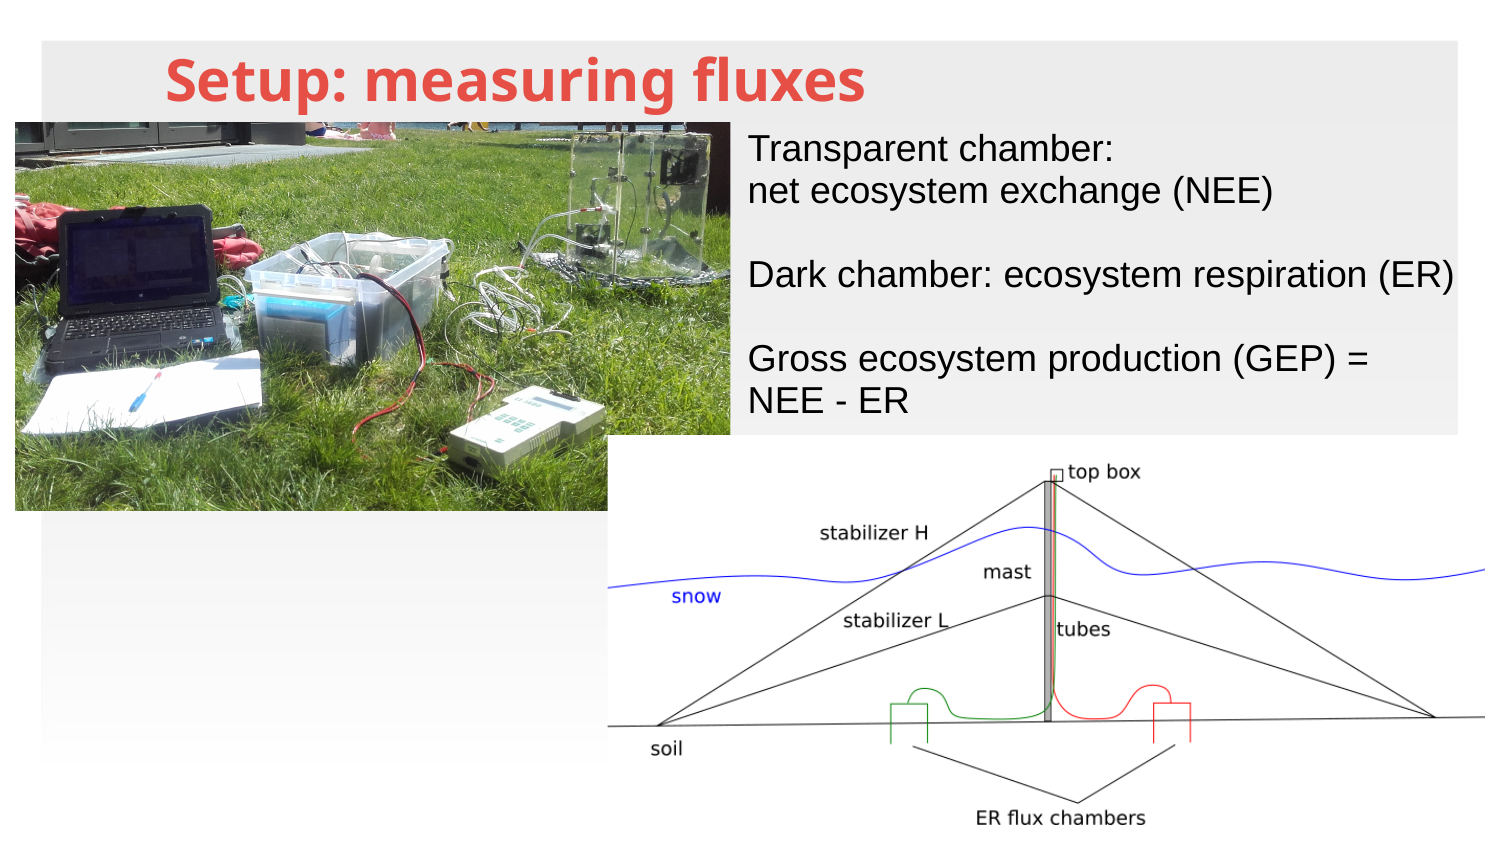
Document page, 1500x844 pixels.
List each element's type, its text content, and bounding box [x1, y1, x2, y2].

picture [0, 0, 1500, 844]
text_box Transparent chamber: net ecosystem exchange (NEE) Dark chamber: ecosystem respiration (ER) Gross ecosystem production (GEP) = NEE - ER [732, 120, 1471, 429]
title Setup: measuring fluxes [165, 37, 1326, 121]
